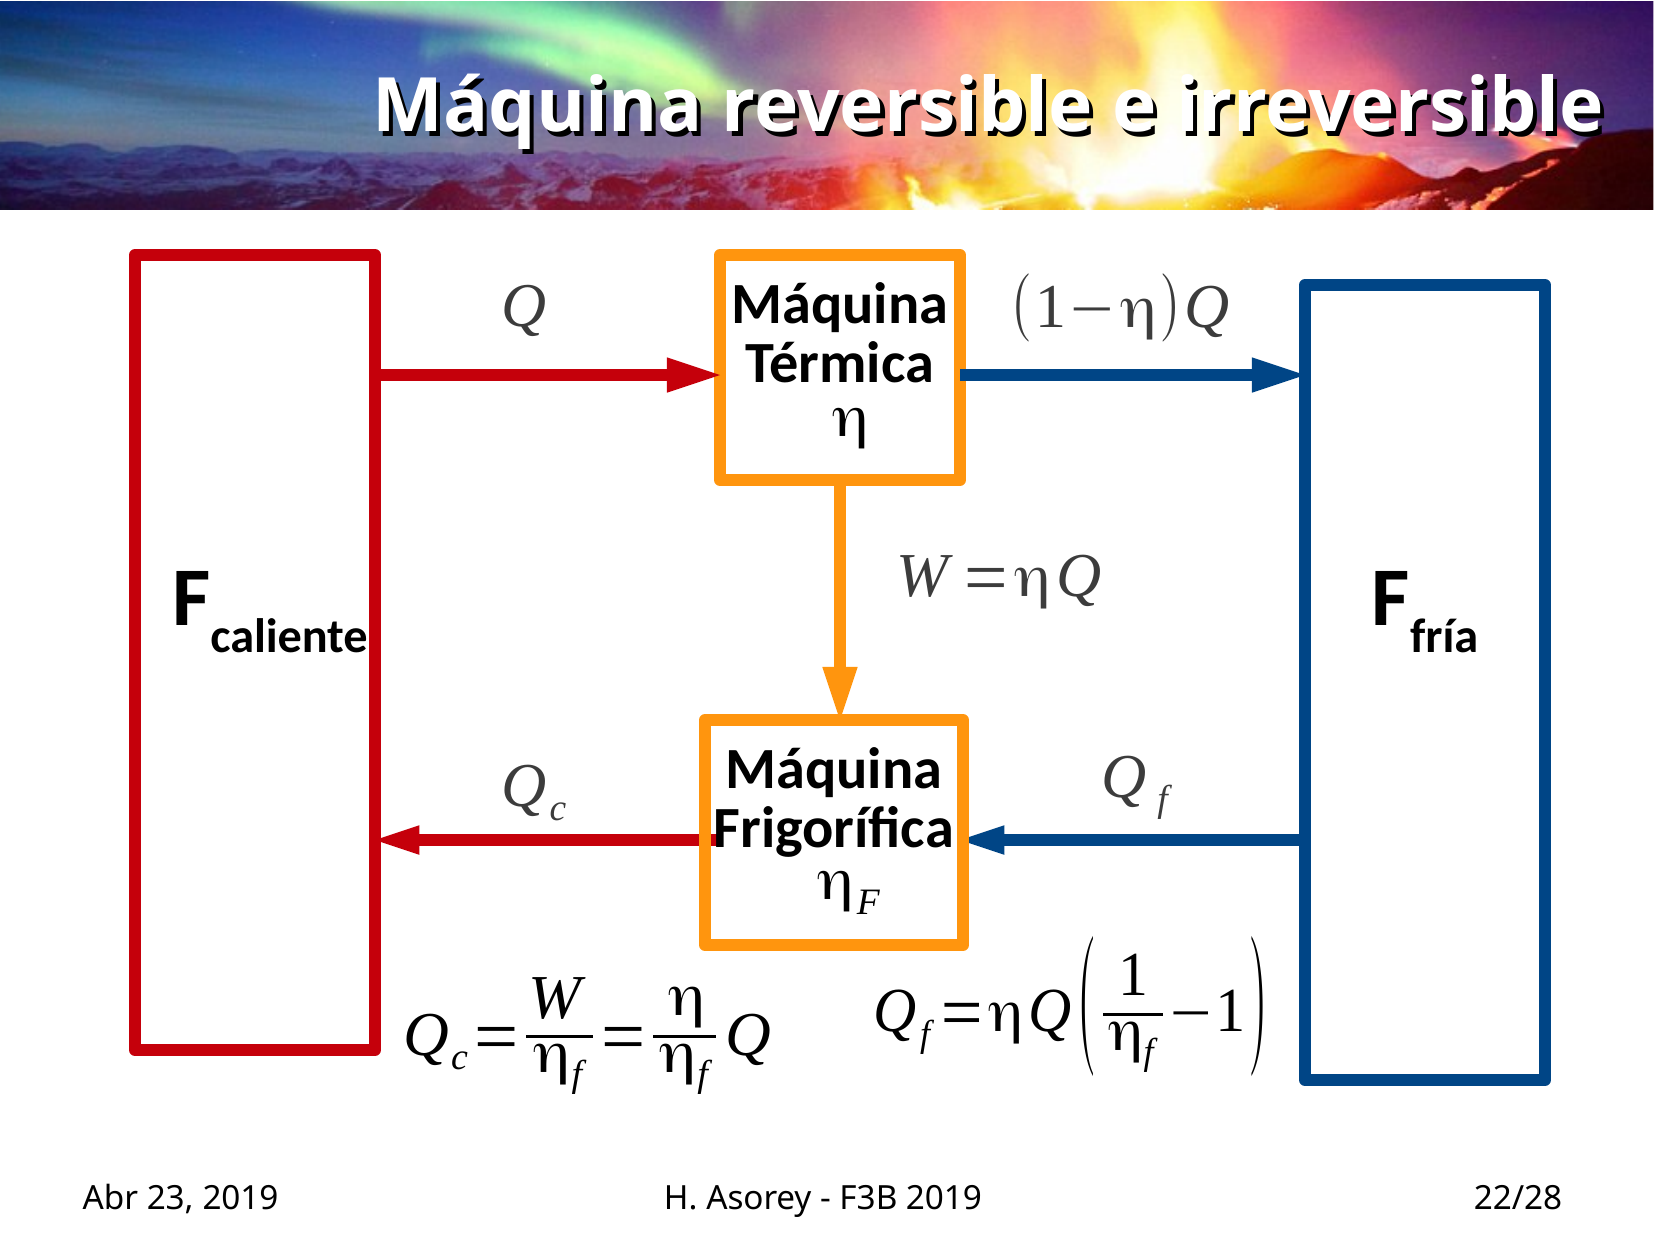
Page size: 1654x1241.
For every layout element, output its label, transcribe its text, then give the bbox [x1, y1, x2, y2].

text_box Máquina Frigorífica [705, 720, 964, 946]
title Máquina reversible e irreversible [45, 15, 1606, 191]
chart [825, 405, 878, 452]
text_box Fcaliente [150, 555, 391, 691]
chart [495, 270, 555, 339]
chart [810, 868, 890, 923]
picture [0, 1, 1654, 210]
chart [495, 750, 574, 829]
chart [1005, 270, 1239, 345]
chart [867, 932, 1274, 1080]
chart [1095, 741, 1184, 820]
chart [396, 962, 781, 1096]
text_box Máquina Térmica [720, 255, 961, 481]
chart [890, 540, 1111, 612]
text_box Ffría [1305, 555, 1546, 691]
